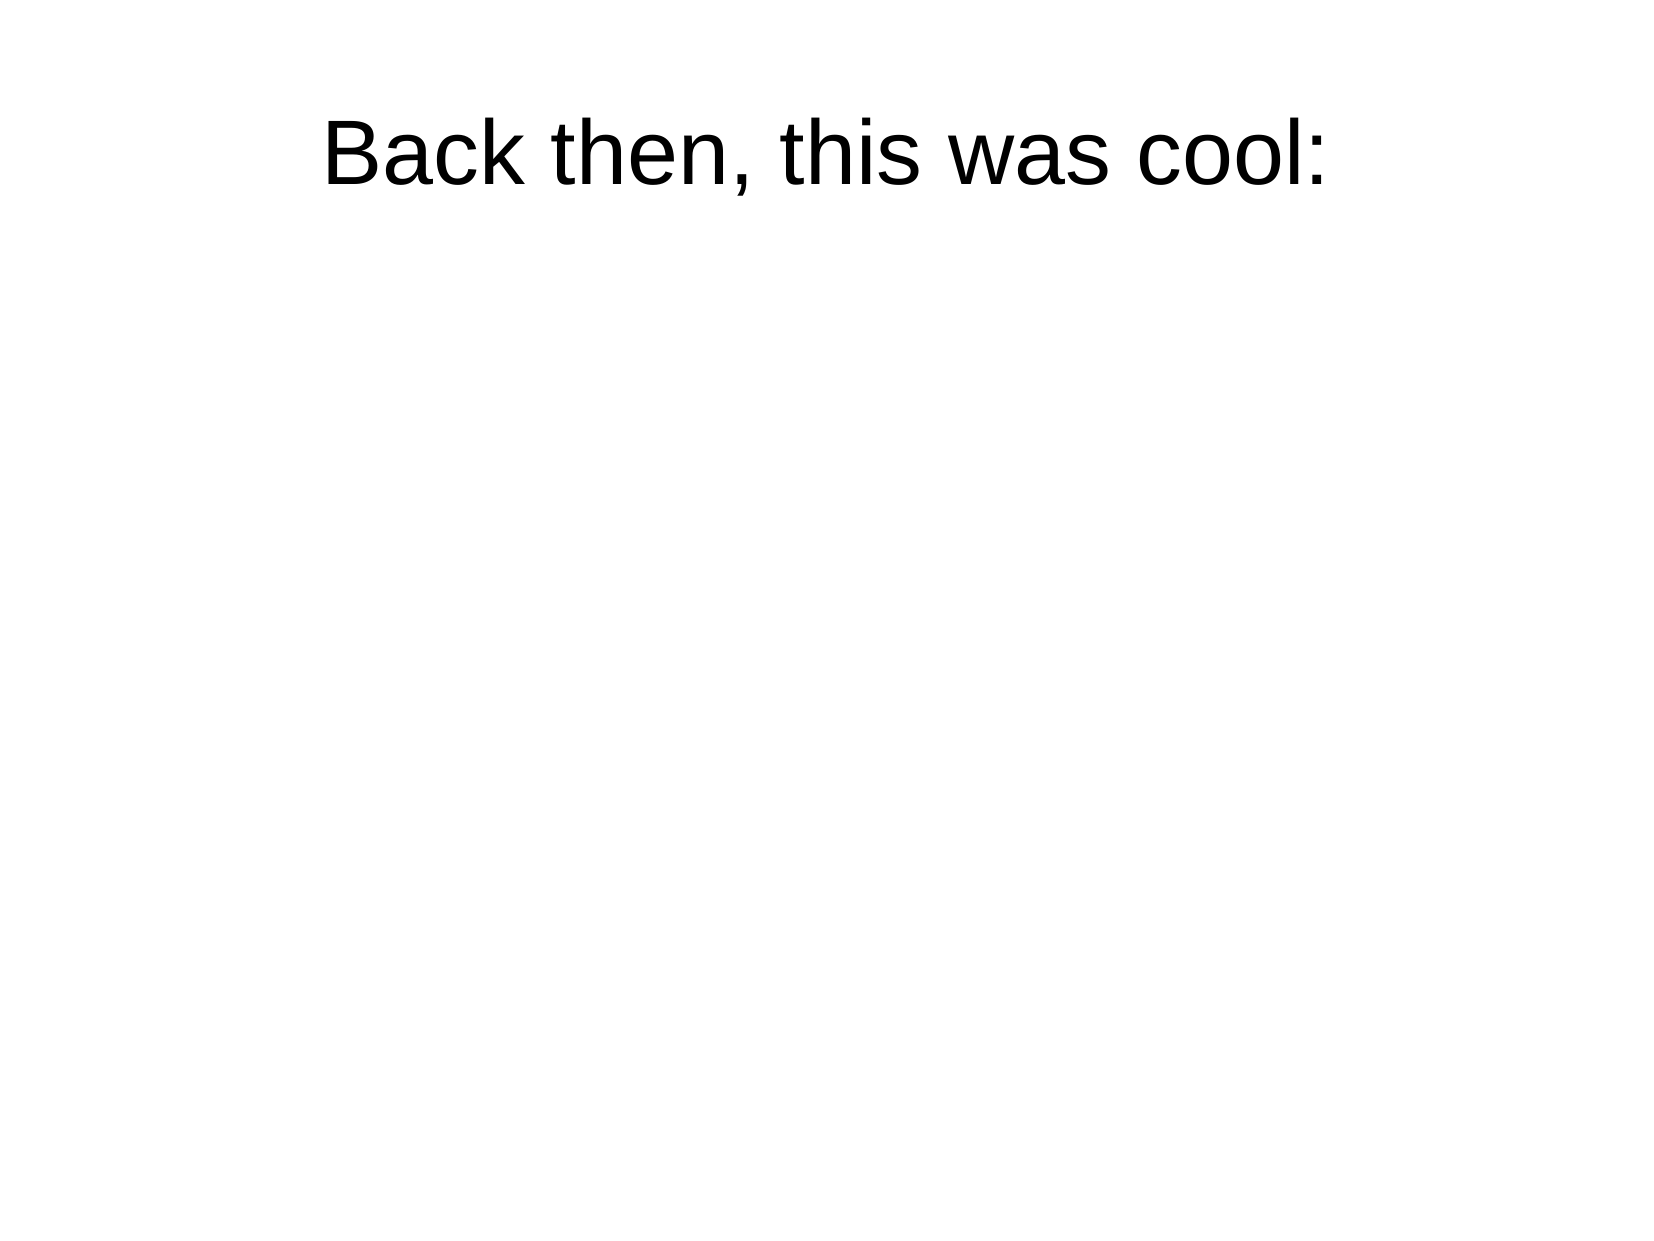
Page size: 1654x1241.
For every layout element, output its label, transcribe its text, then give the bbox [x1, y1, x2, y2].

title Back then, this was cool: [82, 49, 1571, 257]
